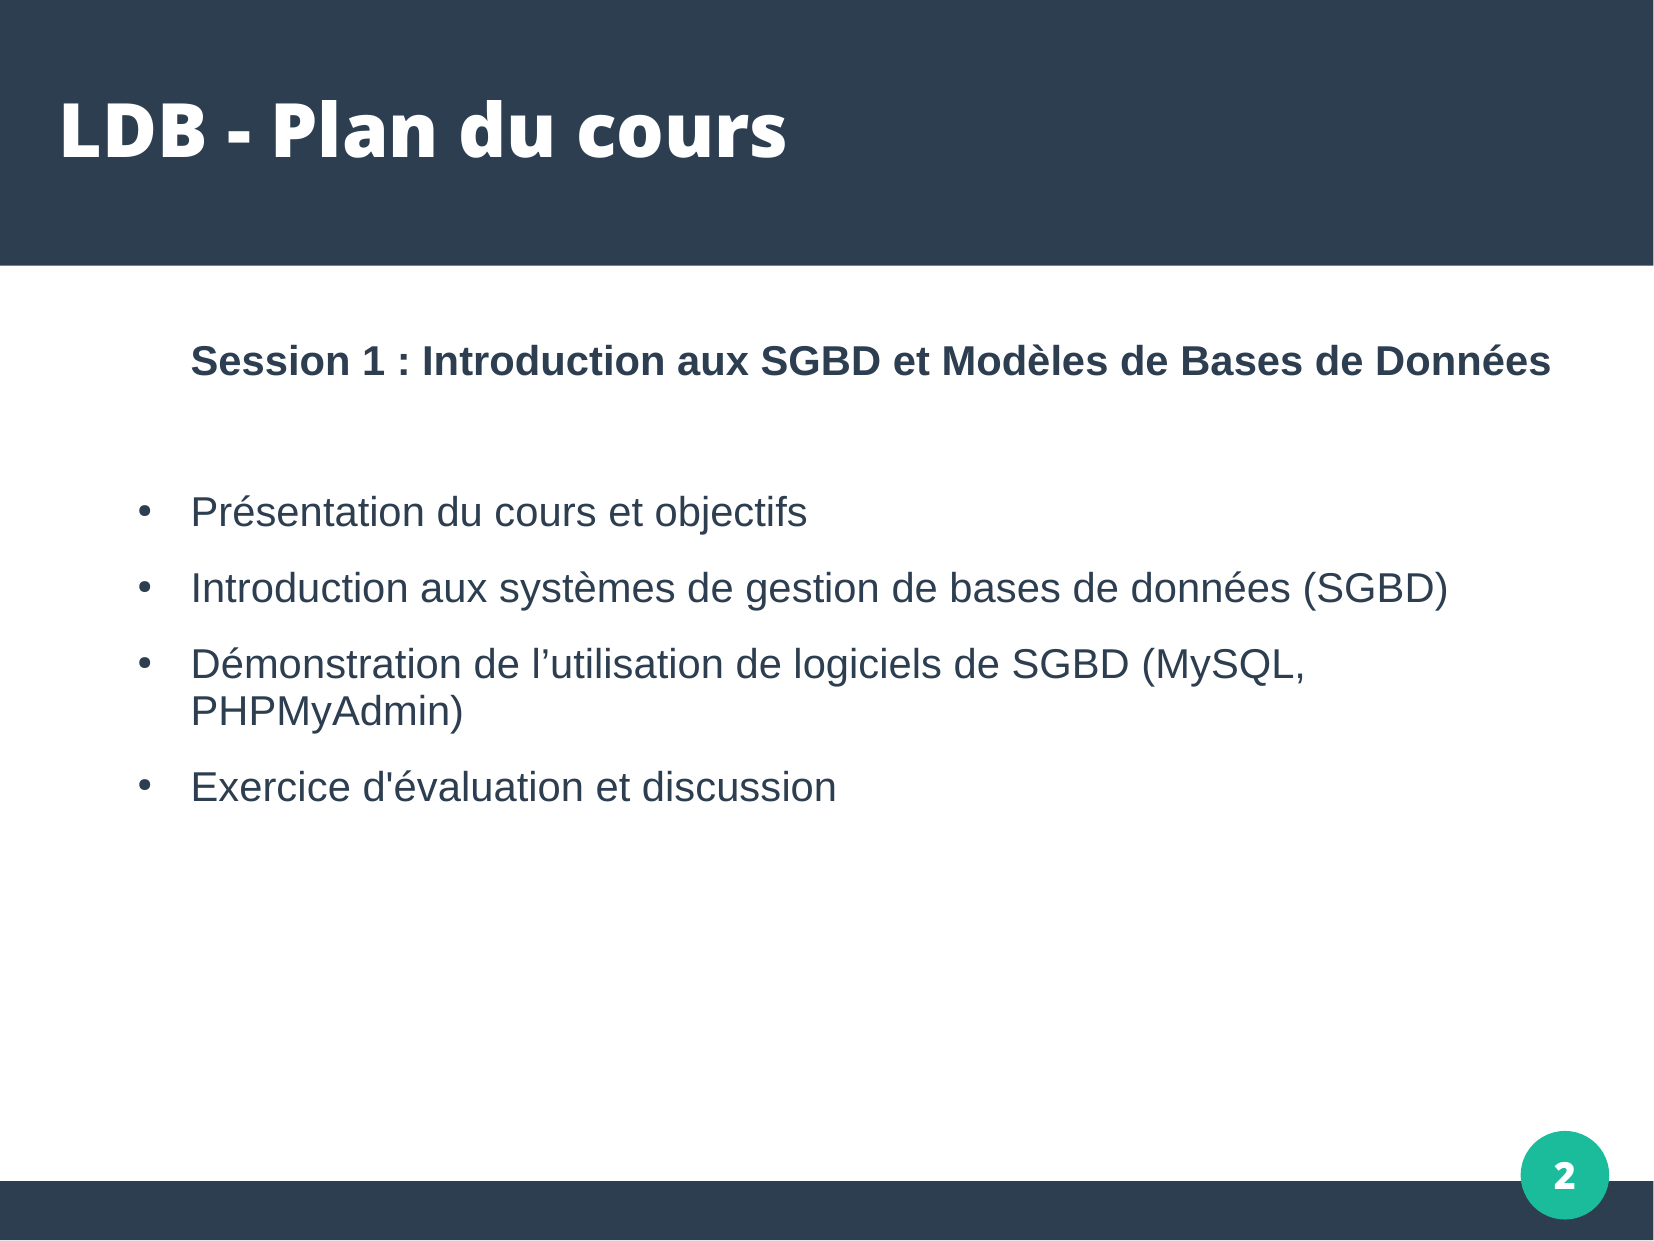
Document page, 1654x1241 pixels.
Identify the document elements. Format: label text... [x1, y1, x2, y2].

text_box Session 1 : Introduction aux SGBD et Modèles de Bases de Données Présentation du cours et objectifs Introduction aux systèmes de gestion de bases de données (SGBD) Démonstration de l’utilisation de logiciels de SGBD (MySQL, PHPMyAdmin) Exercice d'évaluation et discussion [105, 330, 1576, 856]
title LDB - Plan du cours [59, 49, 1595, 207]
